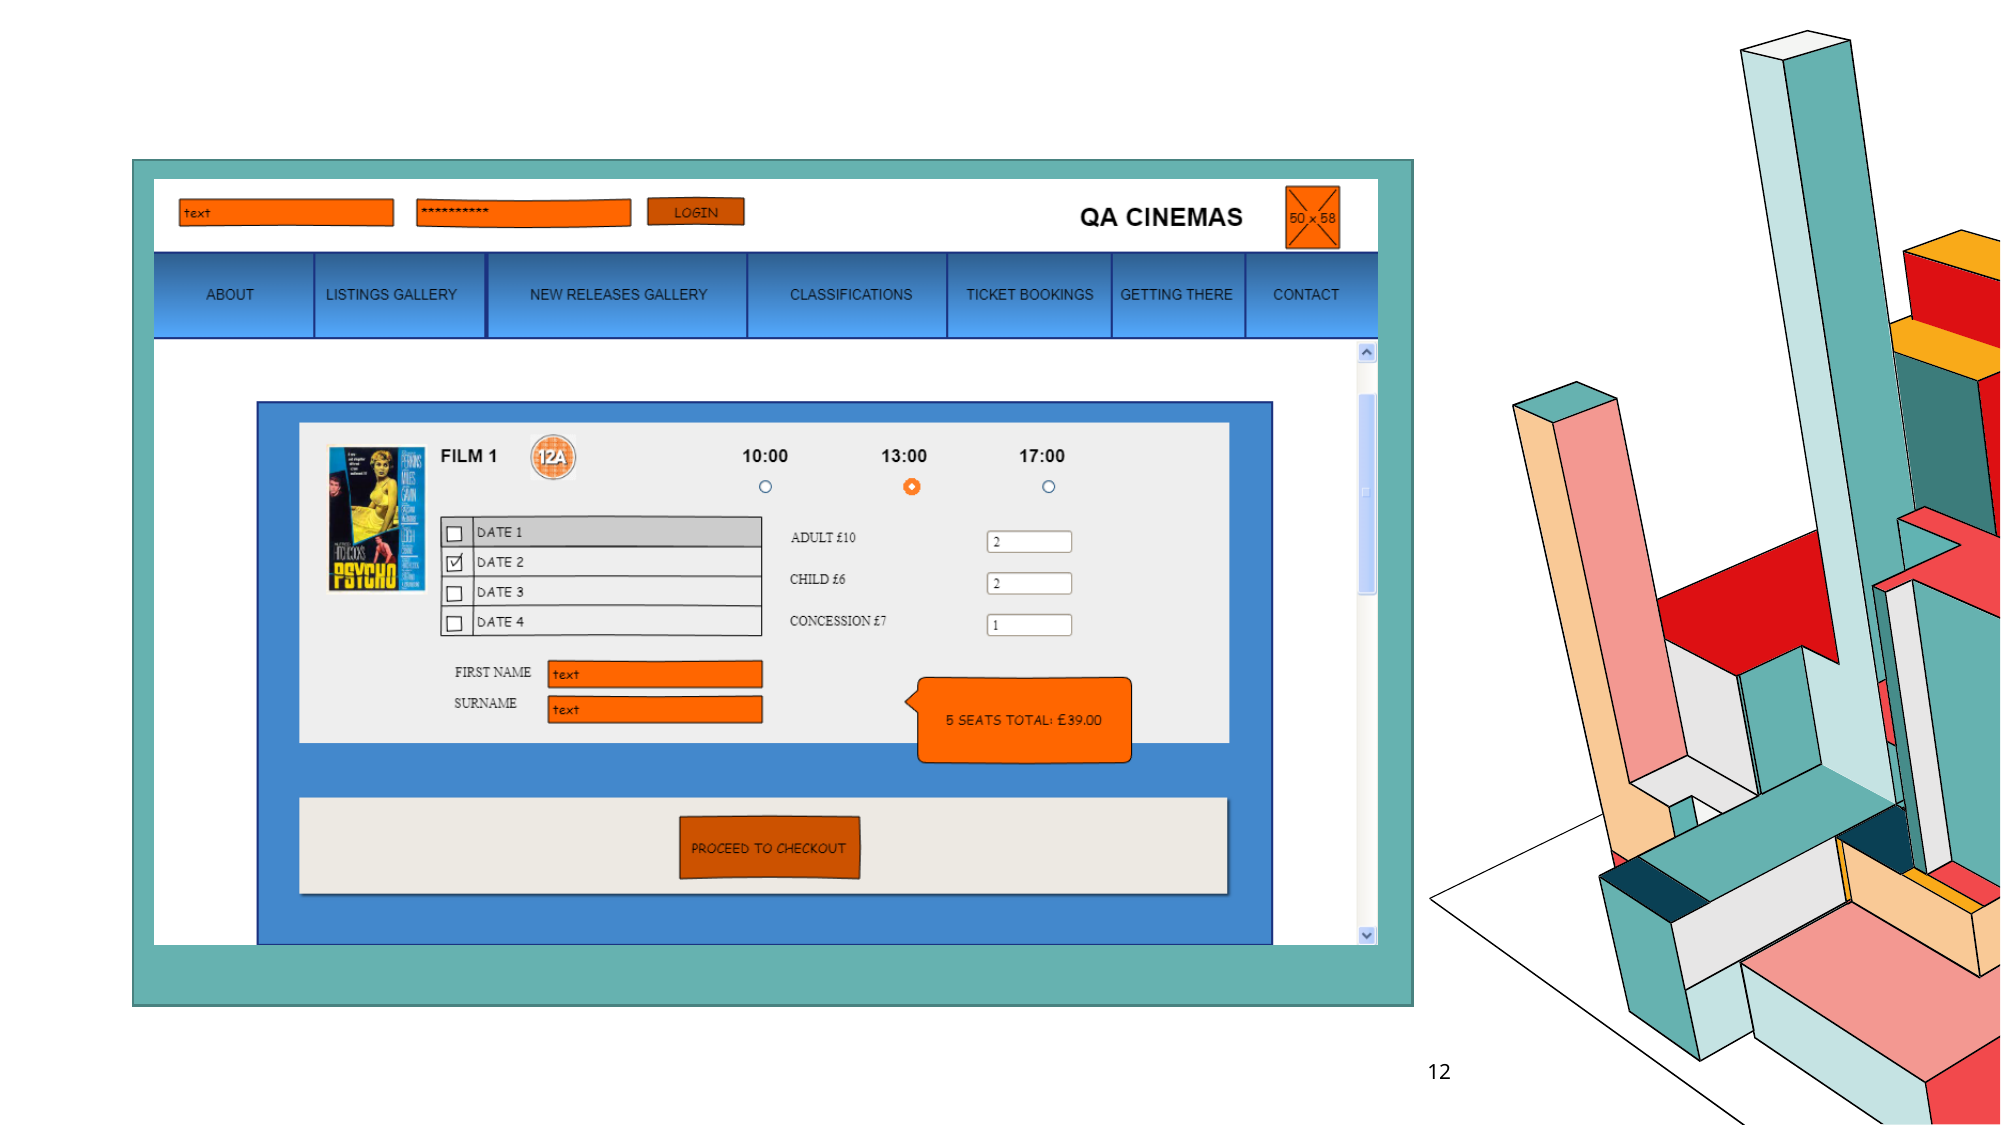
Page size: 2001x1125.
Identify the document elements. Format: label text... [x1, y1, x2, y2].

text_box 5 [1412, 1042, 1863, 1103]
picture [154, 179, 1378, 945]
text_box [133, 160, 1412, 1005]
